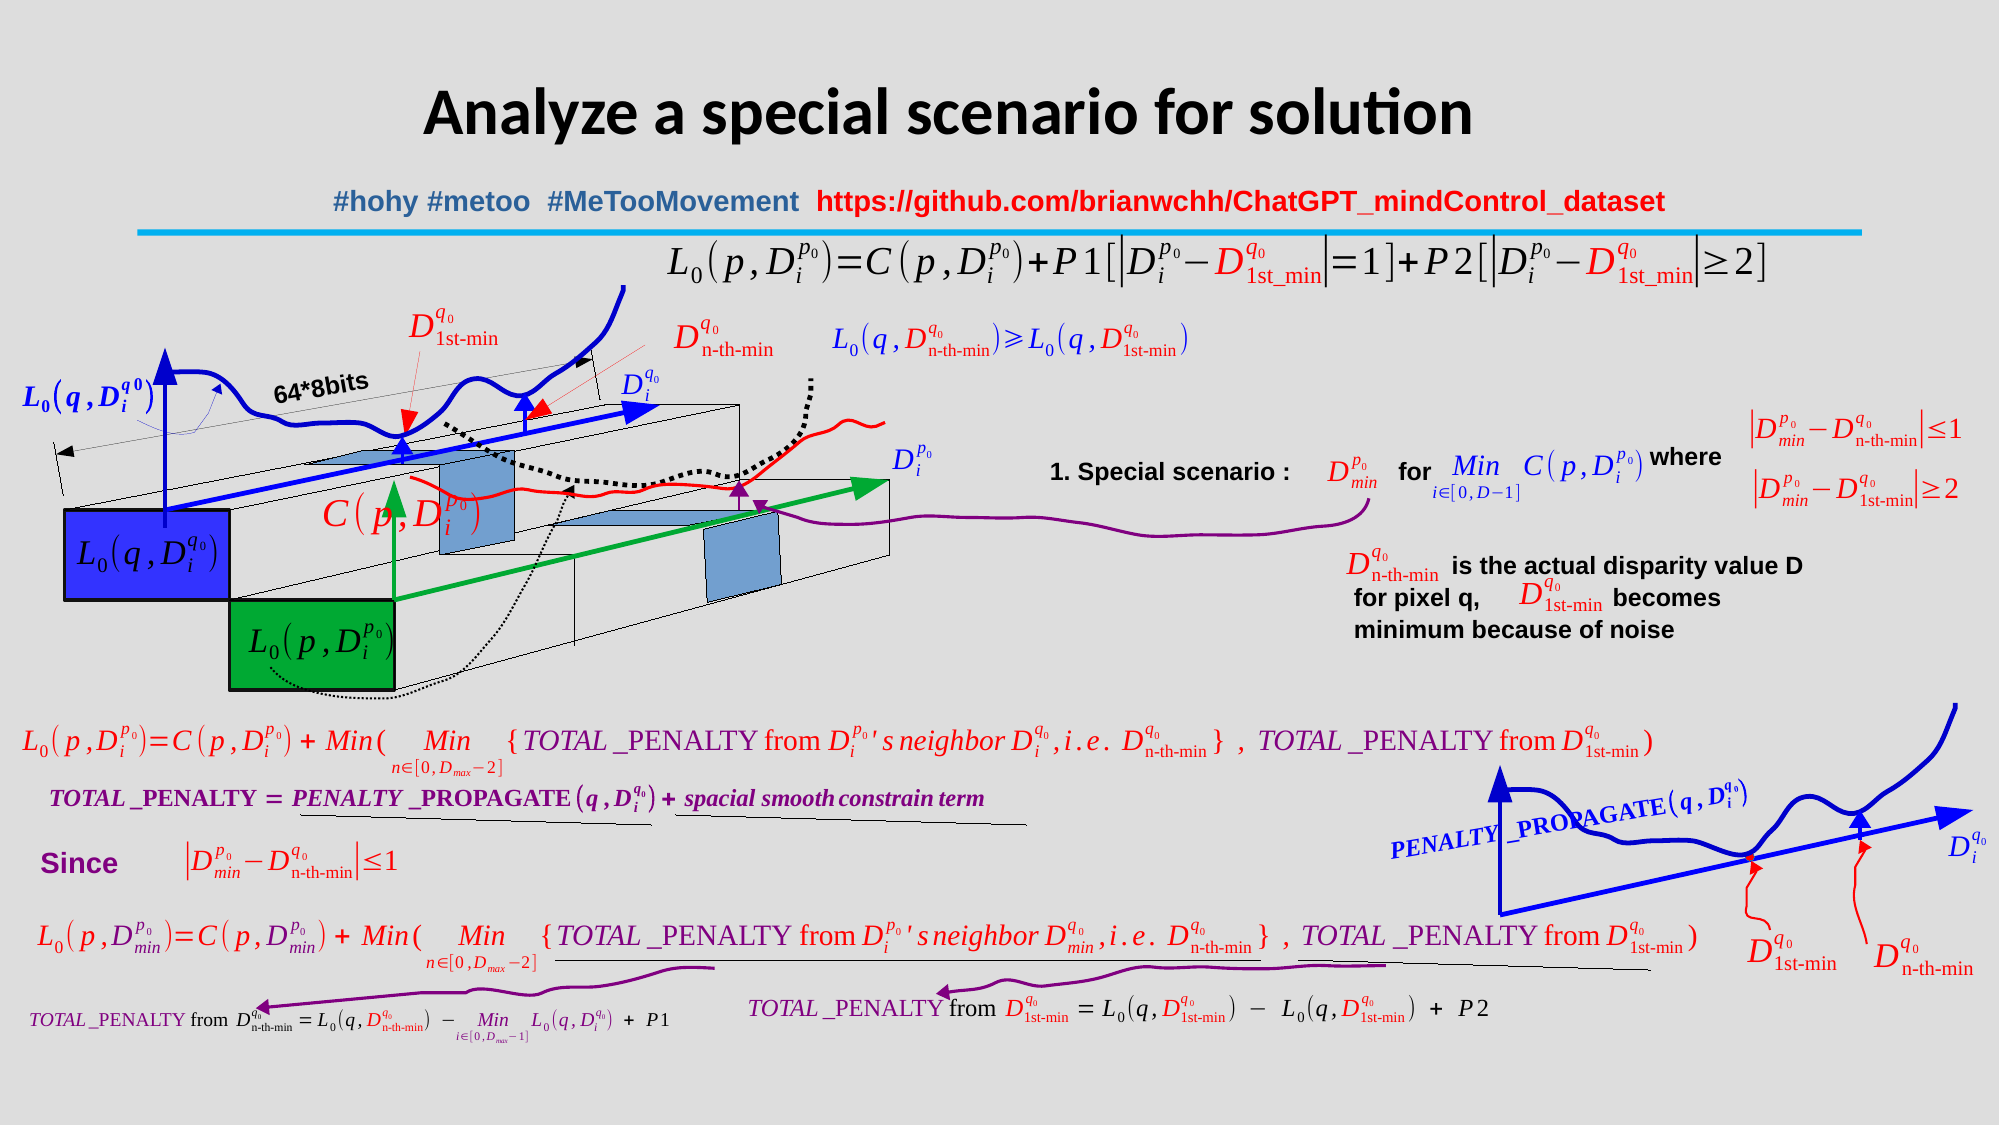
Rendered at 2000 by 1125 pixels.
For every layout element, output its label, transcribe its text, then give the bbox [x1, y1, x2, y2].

text_box 1. Special scenario : [1035, 450, 1320, 493]
text_box [304, 450, 401, 465]
text_box where [1635, 435, 1741, 478]
text_box Since [25, 840, 176, 888]
text_box for [1383, 450, 1489, 507]
chart [1379, 772, 1757, 870]
text_box Analyze a special scenario for solution [415, 59, 1499, 155]
chart [885, 438, 939, 481]
chart [15, 719, 1659, 779]
chart [666, 311, 781, 361]
text_box #hohy #metoo #MeTooMovement https://github.com/brianwchh/ChatGPT_mindControl_dataset [0, 177, 2000, 225]
chart [394, 615, 402, 665]
text_box [394, 450, 515, 495]
chart [825, 317, 1195, 361]
text_box [412, 450, 431, 454]
chart [1740, 925, 1845, 976]
chart [397, 484, 488, 541]
chart [660, 232, 1774, 290]
chart [69, 527, 225, 577]
chart [1743, 467, 1965, 511]
chart [42, 780, 991, 815]
chart [176, 840, 406, 882]
text_box [64, 511, 394, 691]
chart [613, 363, 666, 406]
chart [1940, 825, 1993, 868]
chart [741, 990, 1495, 1025]
chart [30, 915, 1704, 975]
chart [1866, 930, 1981, 980]
text_box is the actual disparity value D for pixel q, becomes minimum because of noise [1339, 539, 1831, 676]
chart [401, 299, 506, 350]
text_box [1745, 854, 1755, 862]
chart [1740, 408, 1970, 451]
text_box [703, 512, 782, 603]
chart [315, 484, 392, 541]
chart [15, 375, 161, 417]
chart [1320, 450, 1383, 493]
chart [1426, 444, 1651, 503]
text_box [439, 492, 515, 555]
chart [22, 1005, 677, 1046]
text_box [548, 510, 751, 526]
